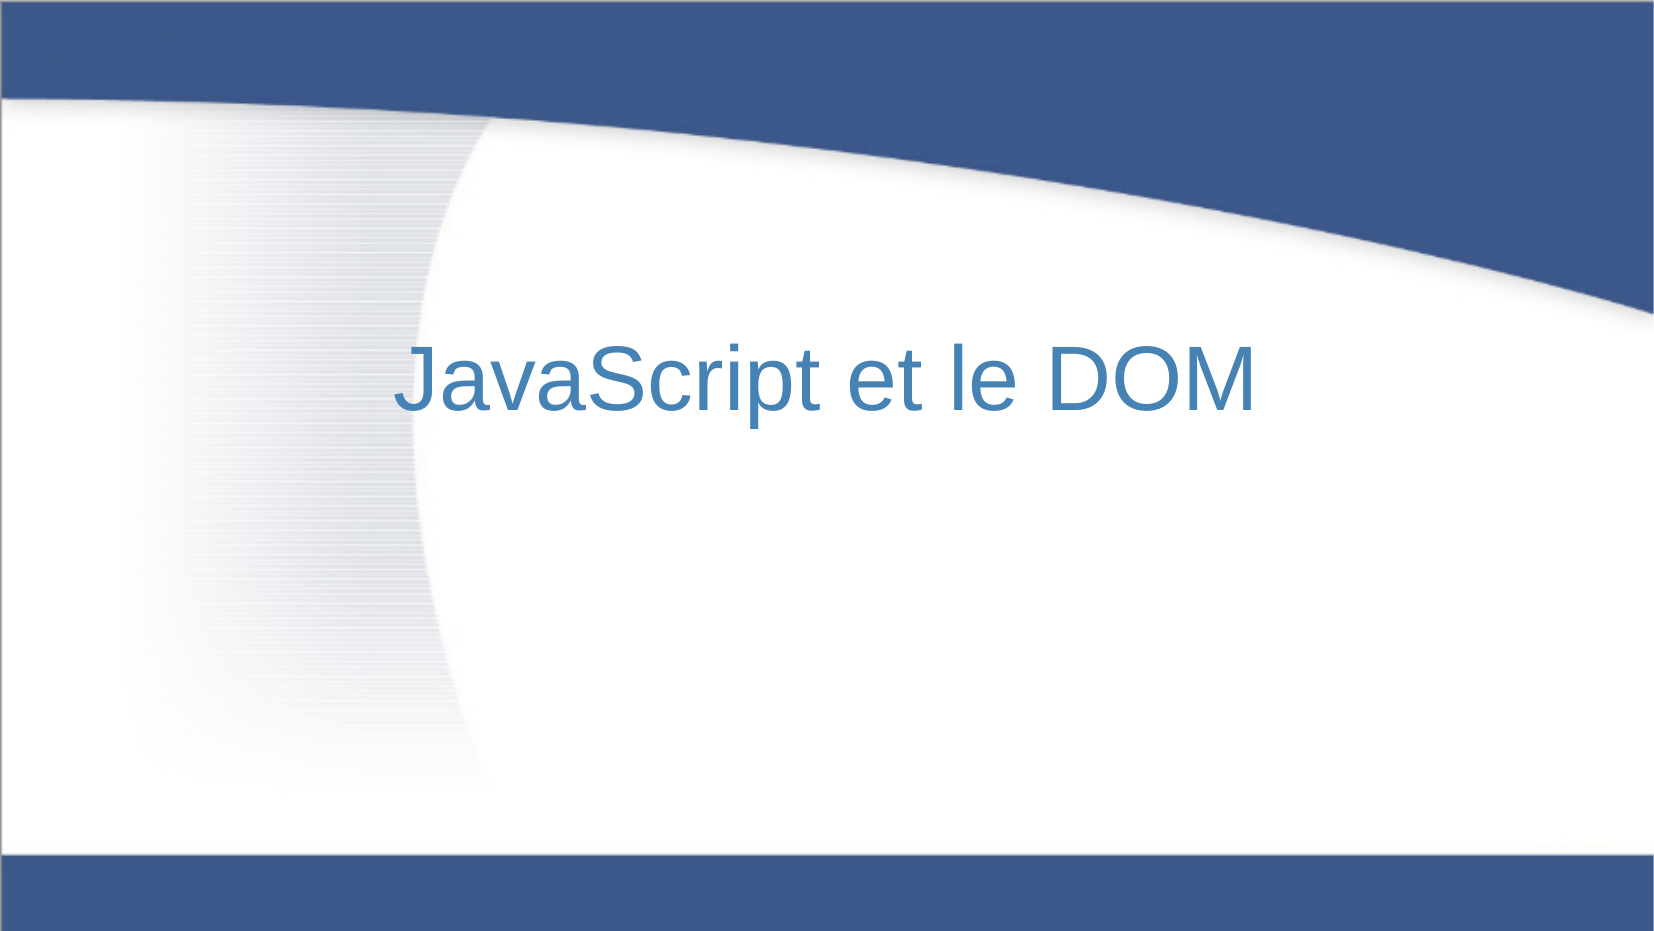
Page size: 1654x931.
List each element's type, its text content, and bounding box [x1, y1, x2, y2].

title JavaScript et le DOM [82, 327, 1571, 484]
picture [0, 0, 1654, 931]
